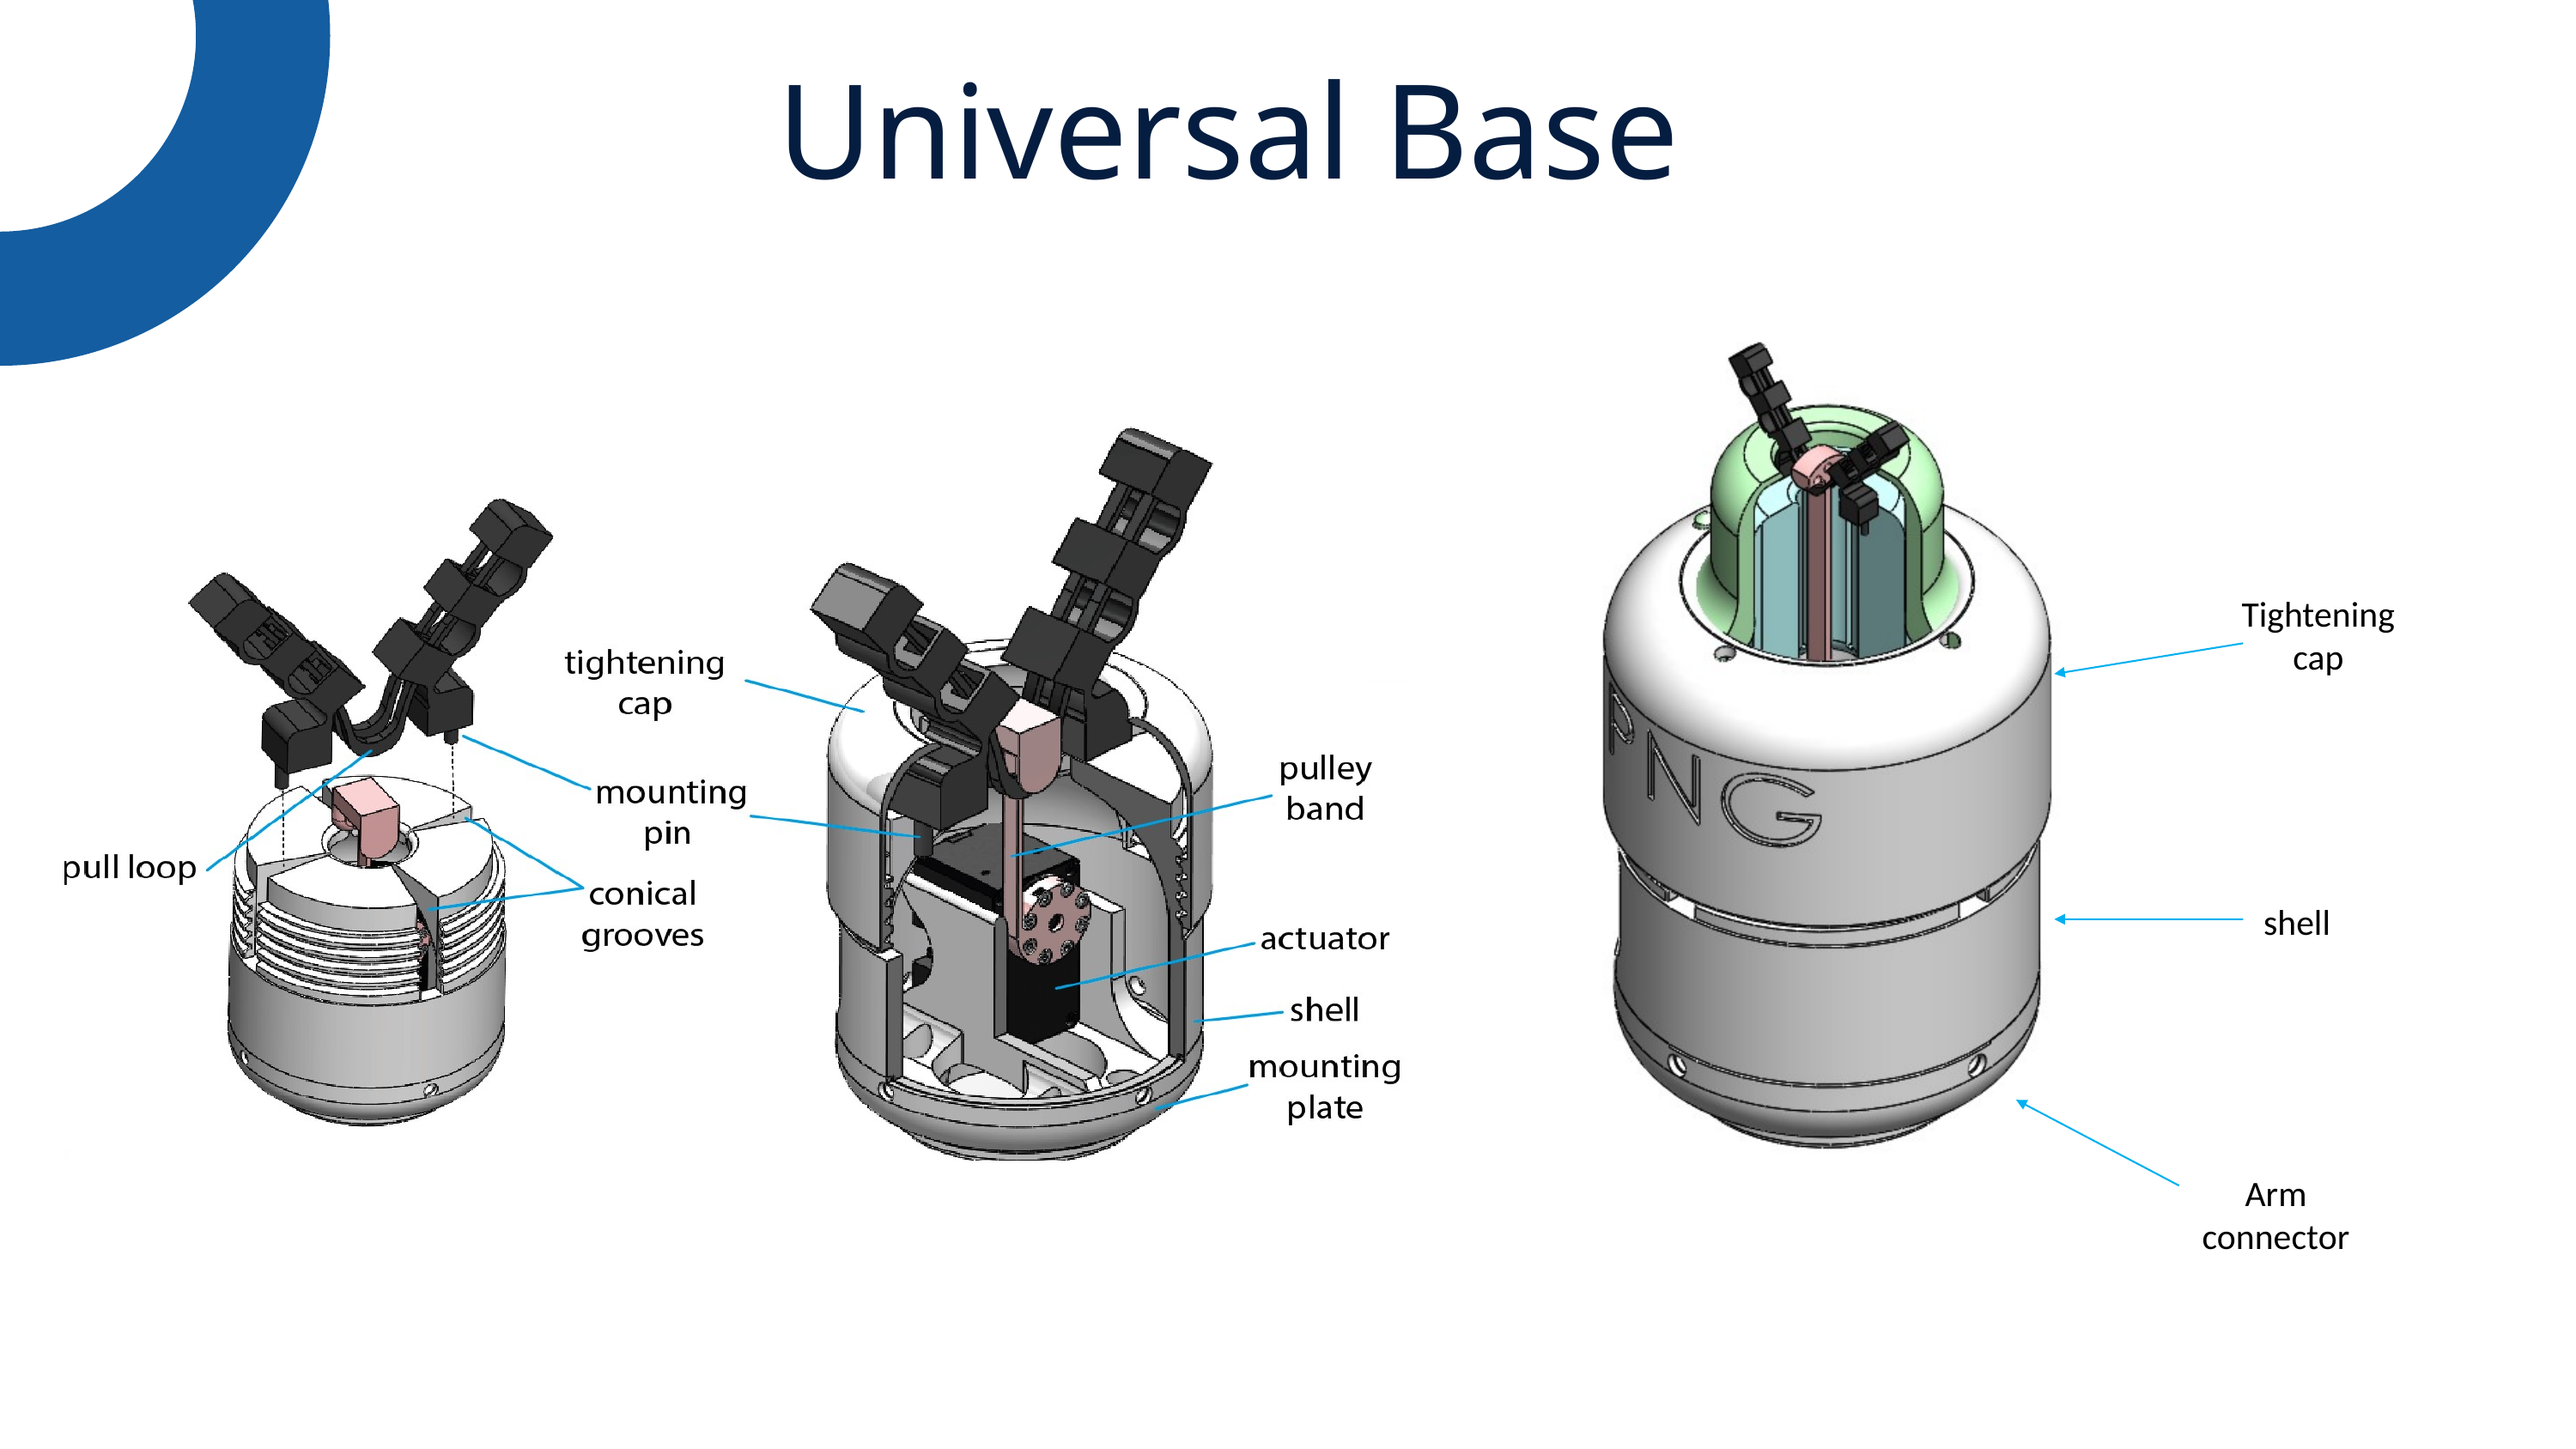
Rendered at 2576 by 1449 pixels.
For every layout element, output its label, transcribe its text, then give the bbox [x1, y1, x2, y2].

text_box Arm connector [2178, 1164, 2372, 1264]
text_box Tightening cap [2221, 585, 2415, 684]
picture [1546, 311, 2136, 1161]
text_box [0, 0, 264, 299]
picture [64, 387, 1411, 1161]
text_box shell [2200, 893, 2394, 949]
text_box Universal Base [776, 35, 1799, 391]
